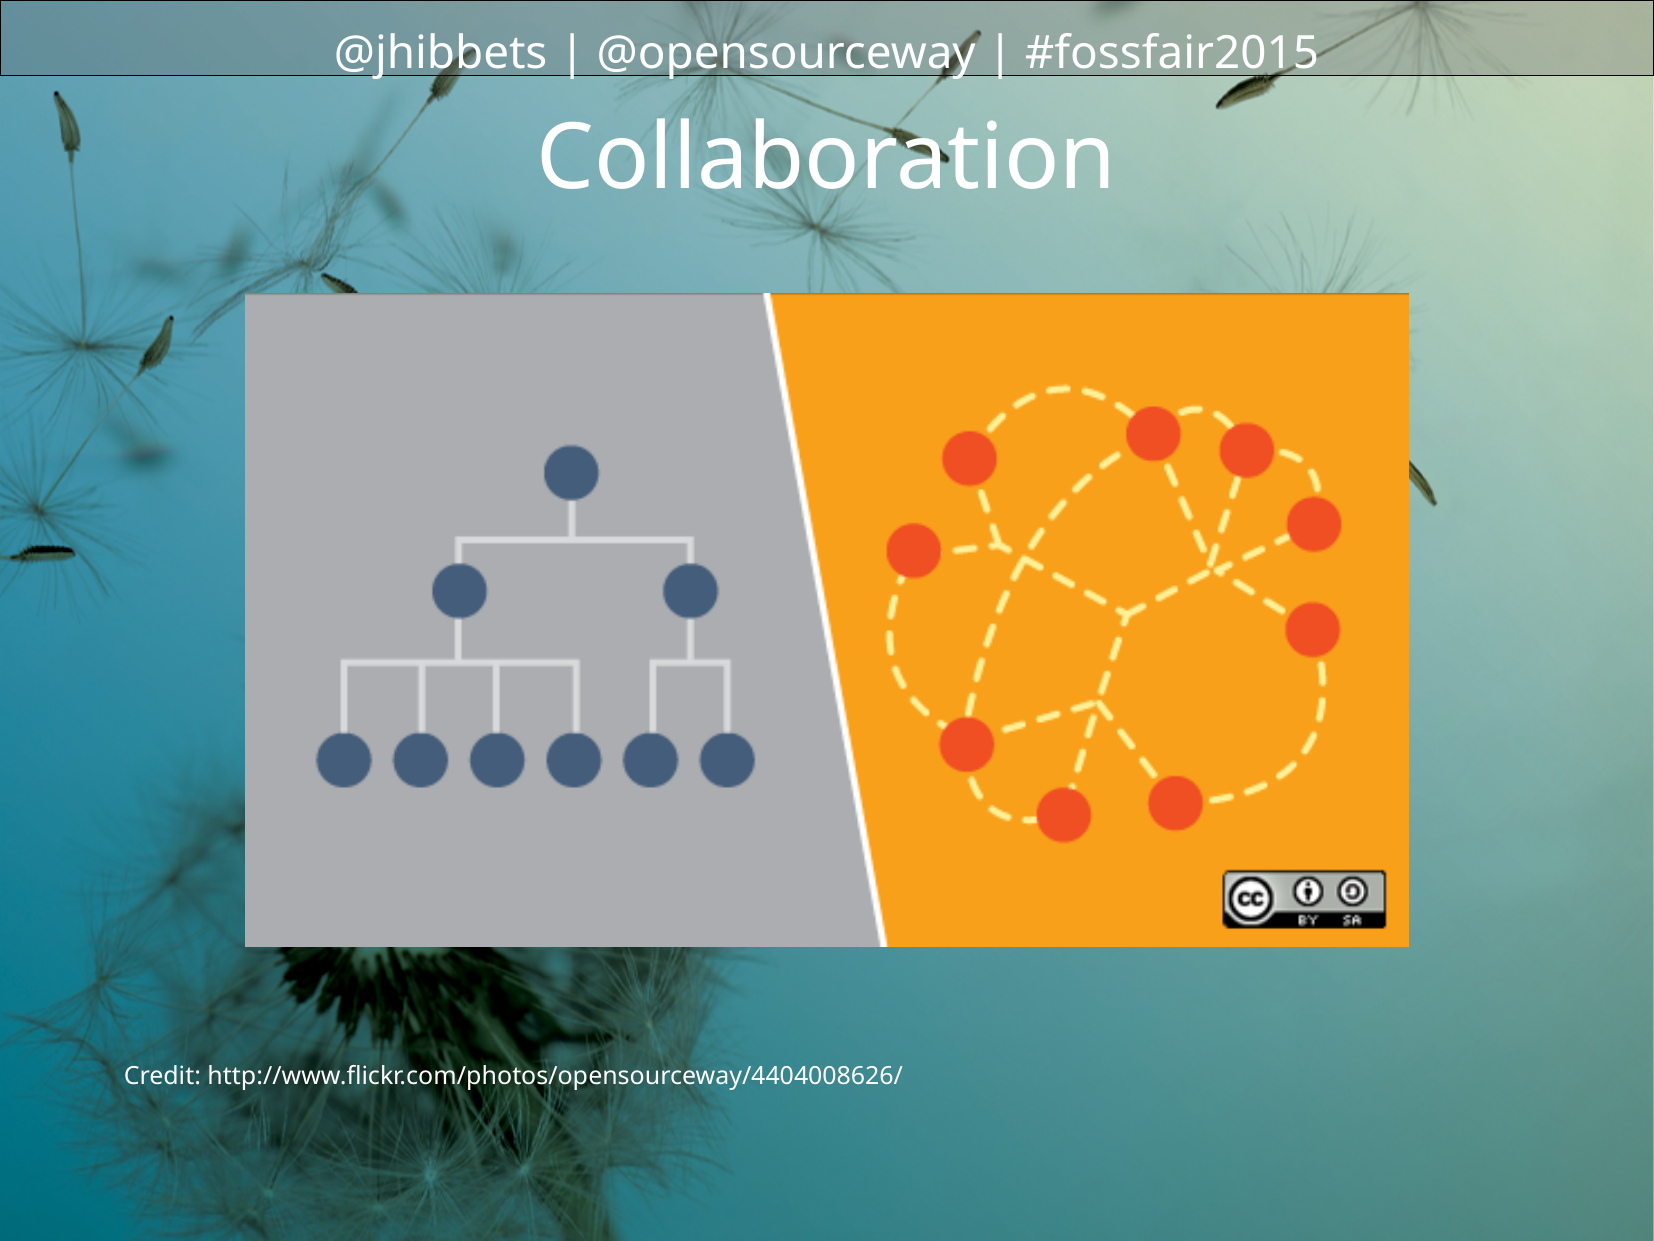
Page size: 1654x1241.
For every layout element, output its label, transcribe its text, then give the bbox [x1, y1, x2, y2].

title Collaboration [82, 49, 1571, 257]
picture [0, 76, 1654, 1241]
text_box Credit: http://www.flickr.com/photos/opensourceway/4404008626/ [109, 1050, 933, 1091]
